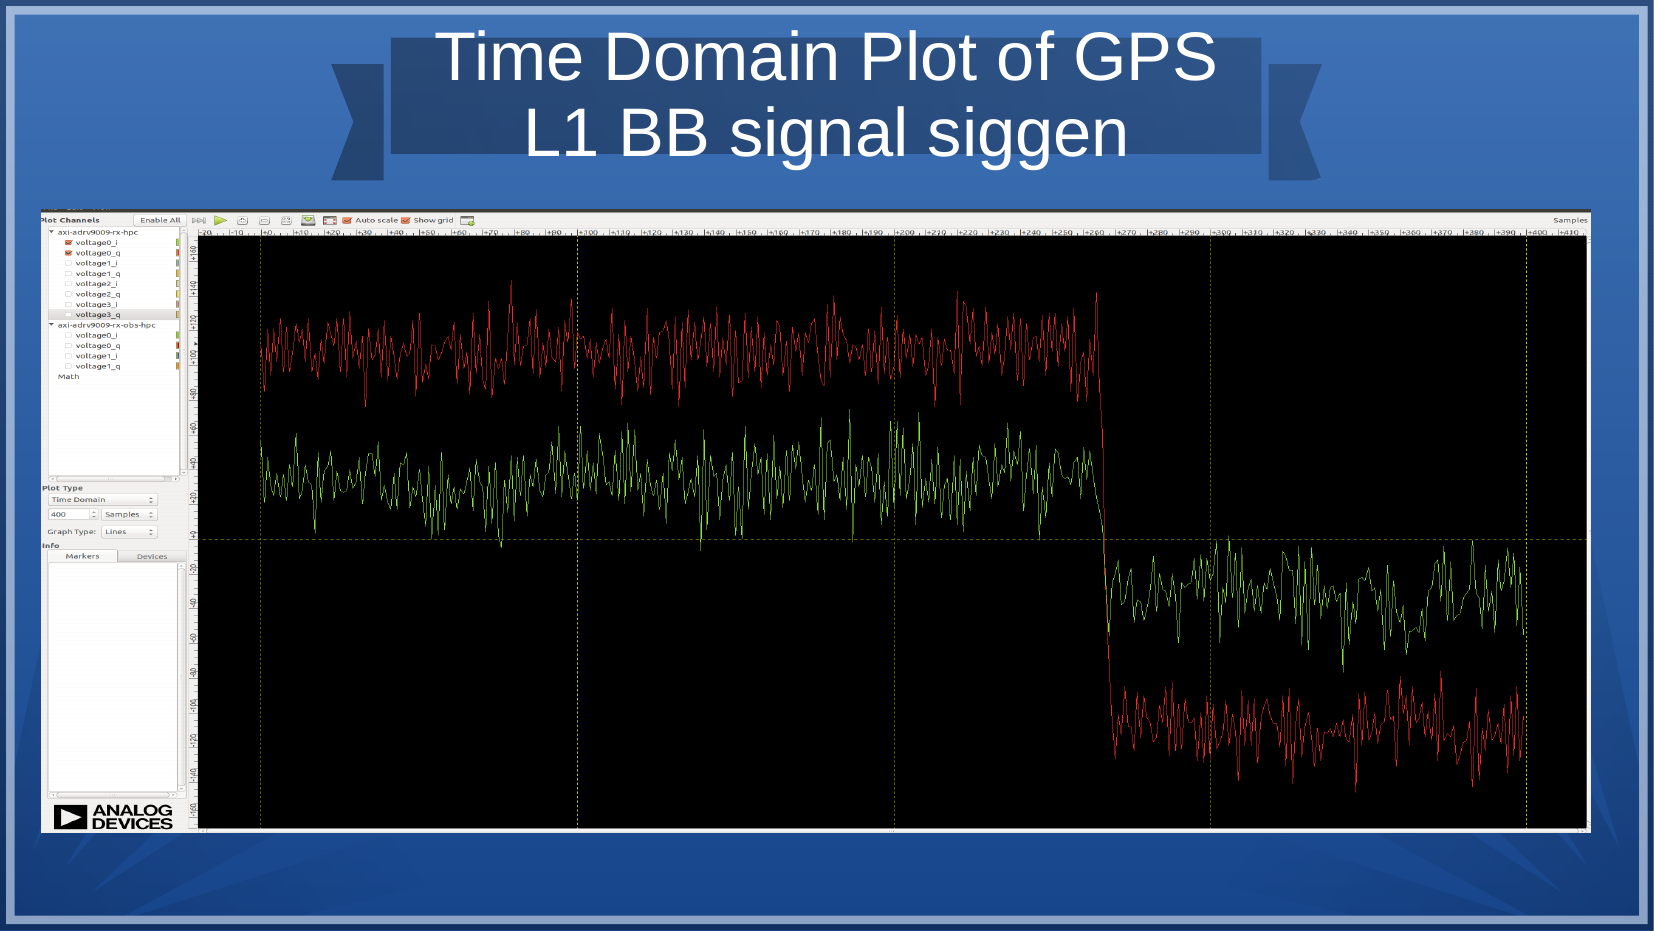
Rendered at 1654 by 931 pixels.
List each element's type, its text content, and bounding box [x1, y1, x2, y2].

title Time Domain Plot of GPS L1 BB signal siggen [389, 17, 1264, 172]
picture [41, 209, 1591, 833]
